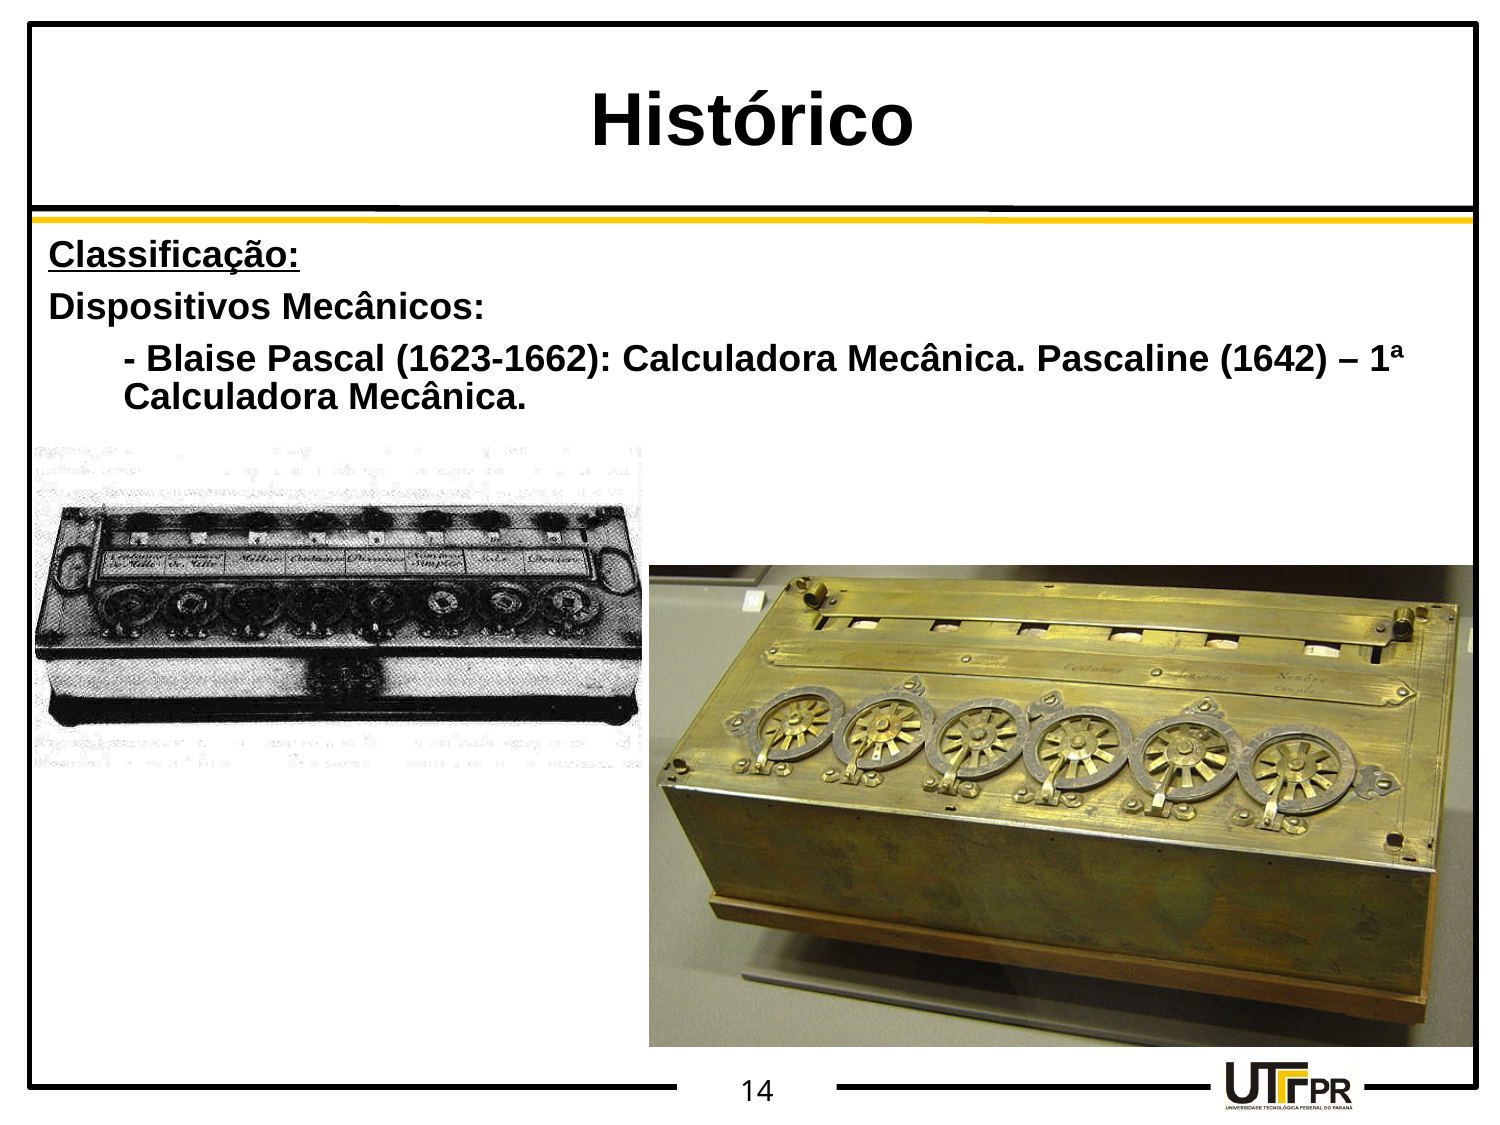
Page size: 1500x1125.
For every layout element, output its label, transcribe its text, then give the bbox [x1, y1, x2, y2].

picture [35, 447, 642, 768]
list Classificação: Dispositivos Mecânicos: - Blaise Pascal (1623-1662): Calculadora Mecânica. Pascaline (1642) – 1ª Calculadora Mecânica. [33, 230, 1471, 1000]
picture [1225, 1062, 1353, 1110]
title Histórico [29, 47, 1477, 196]
picture [649, 565, 1473, 1047]
